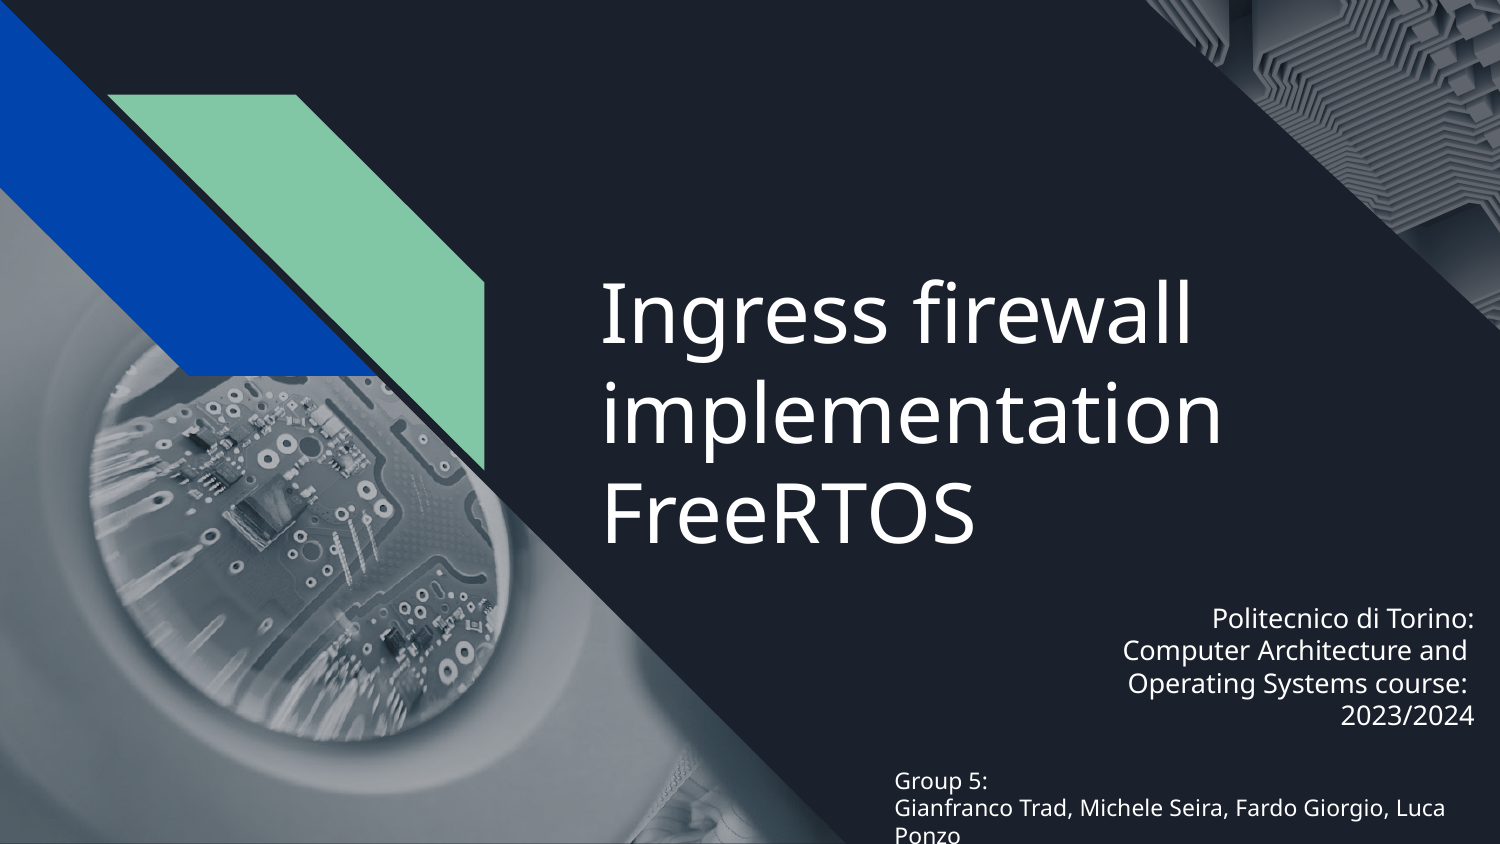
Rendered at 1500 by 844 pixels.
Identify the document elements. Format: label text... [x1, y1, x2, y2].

picture [0, 189, 847, 844]
subtitle Group 5: Gianfranco Trad, Michele Seira, Fardo Giorgio, Luca Ponzo [879, 751, 1500, 835]
title Ingress firewall implementation FreeRTOS [585, 244, 1409, 504]
subtitle Politecnico di Torino: Computer Architecture and Operating Systems course: 2023/2024 [800, 586, 1490, 670]
